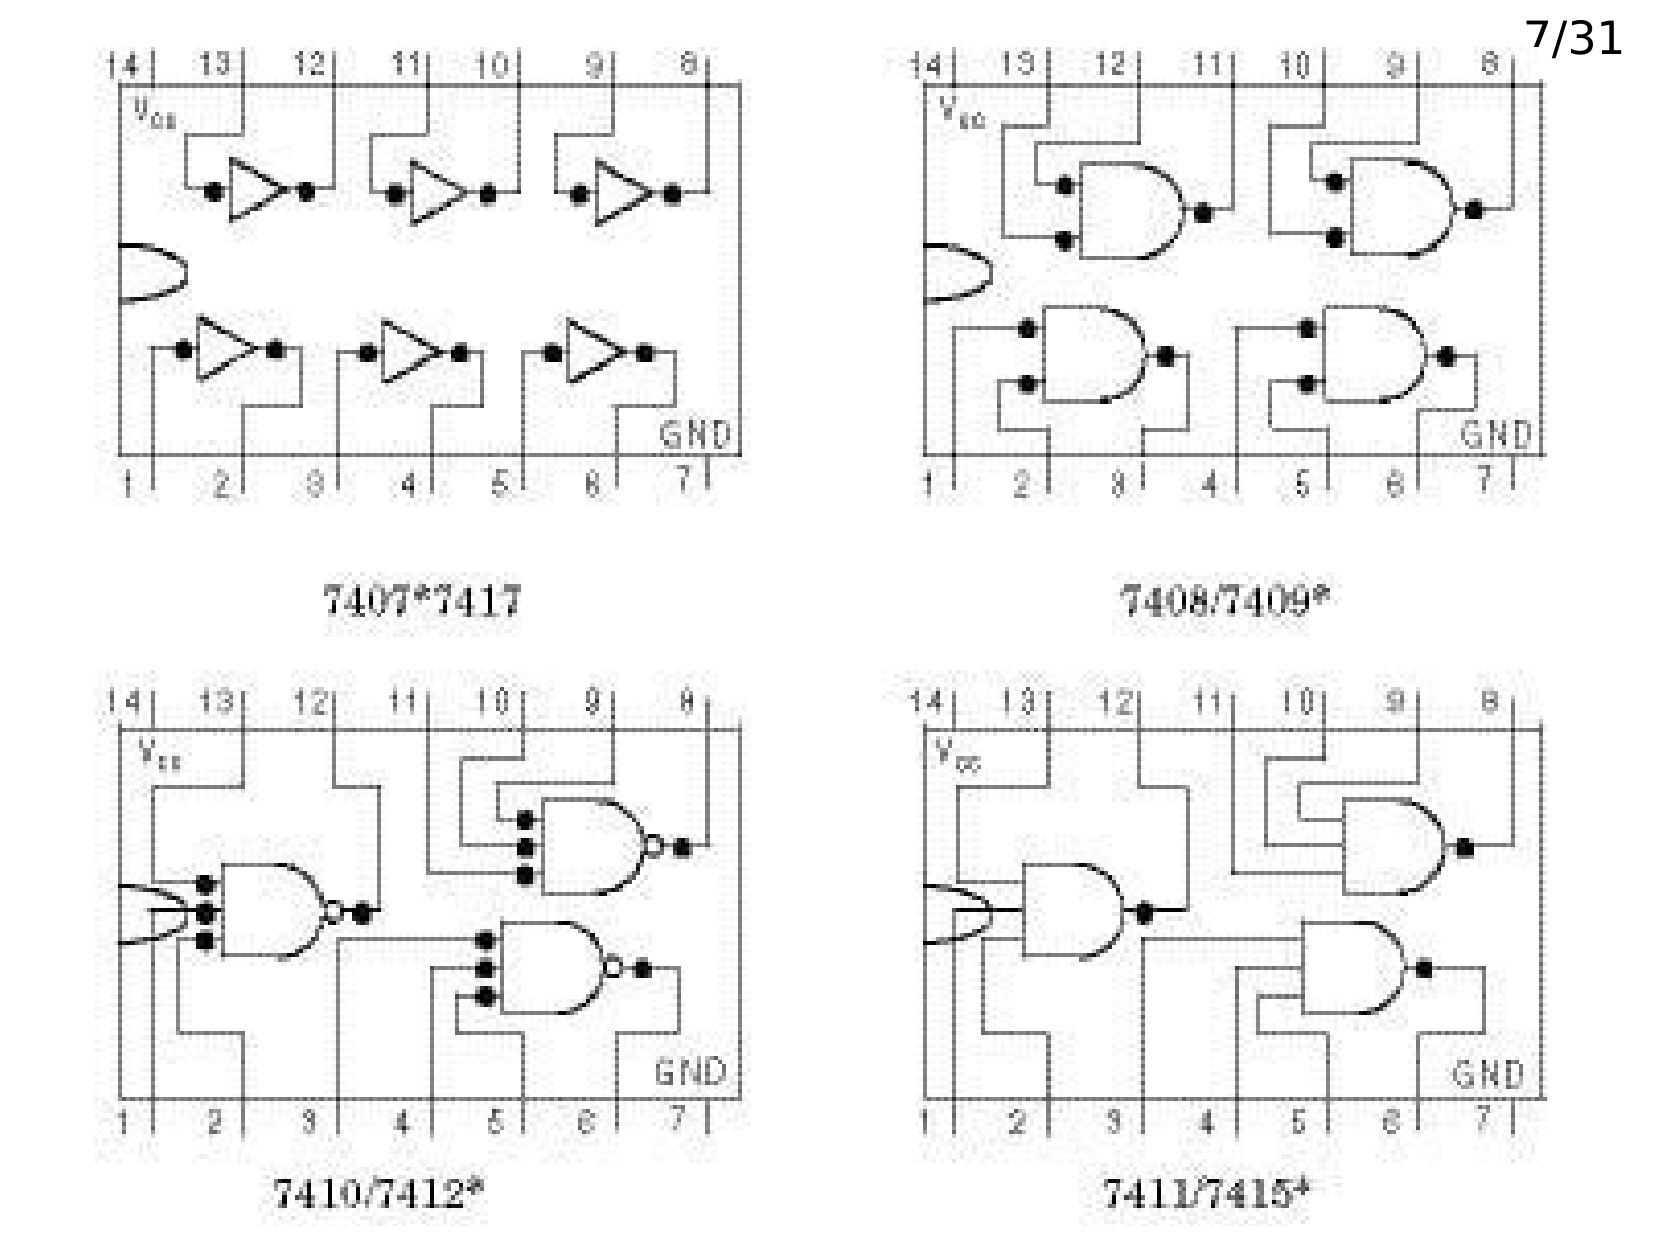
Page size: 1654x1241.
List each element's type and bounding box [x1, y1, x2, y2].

picture [94, 47, 1548, 1226]
